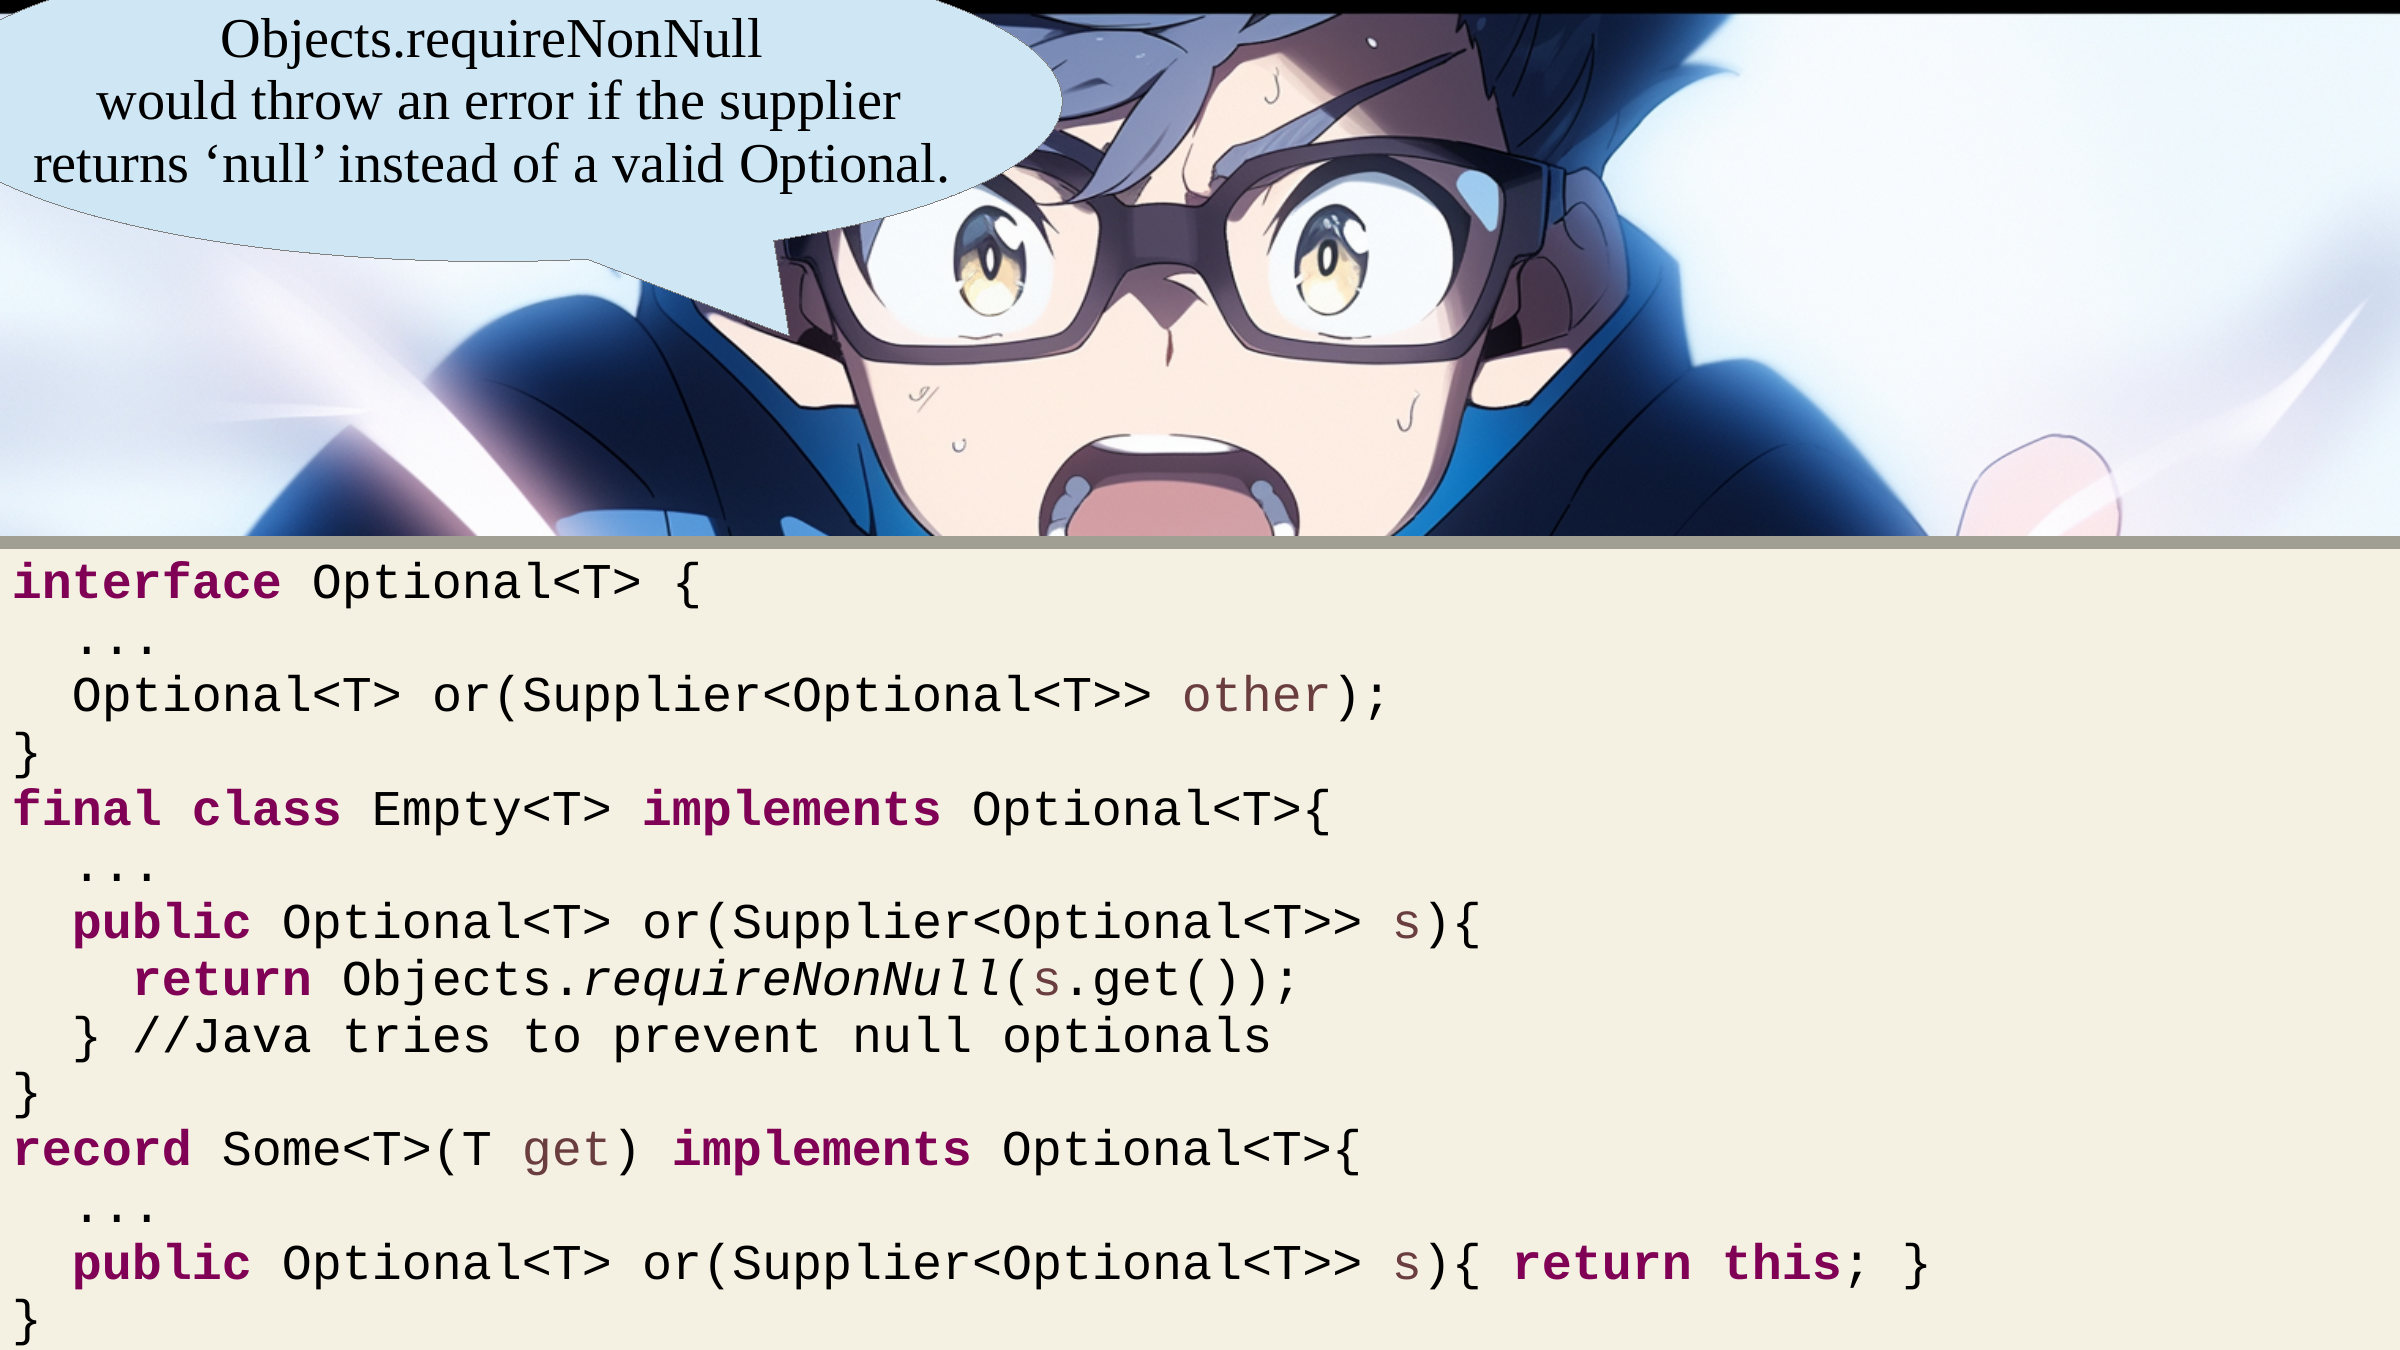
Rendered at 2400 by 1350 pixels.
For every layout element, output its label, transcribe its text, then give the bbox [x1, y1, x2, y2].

text_box Objects.requireNonNull would throw an error if the supplier returns ‘null’ instead of a valid Optional. [0, 0, 1063, 336]
text_box interface Optional<T> { ... Optional<T> or(Supplier<Optional<T>> other); } final class Empty<T> implements Optional<T>{ ... public Optional<T> or(Supplier<Optional<T>> s){ return Objects.requireNonNull(s.get()); } //Java tries to prevent null optionals } record Some<T>(T get) implements Optional<T>{ ... public Optional<T> or(Supplier<Optional<T>> s){ return this; } } [0, 542, 2400, 1350]
picture [0, 0, 45, 19]
picture [0, 0, 2400, 536]
